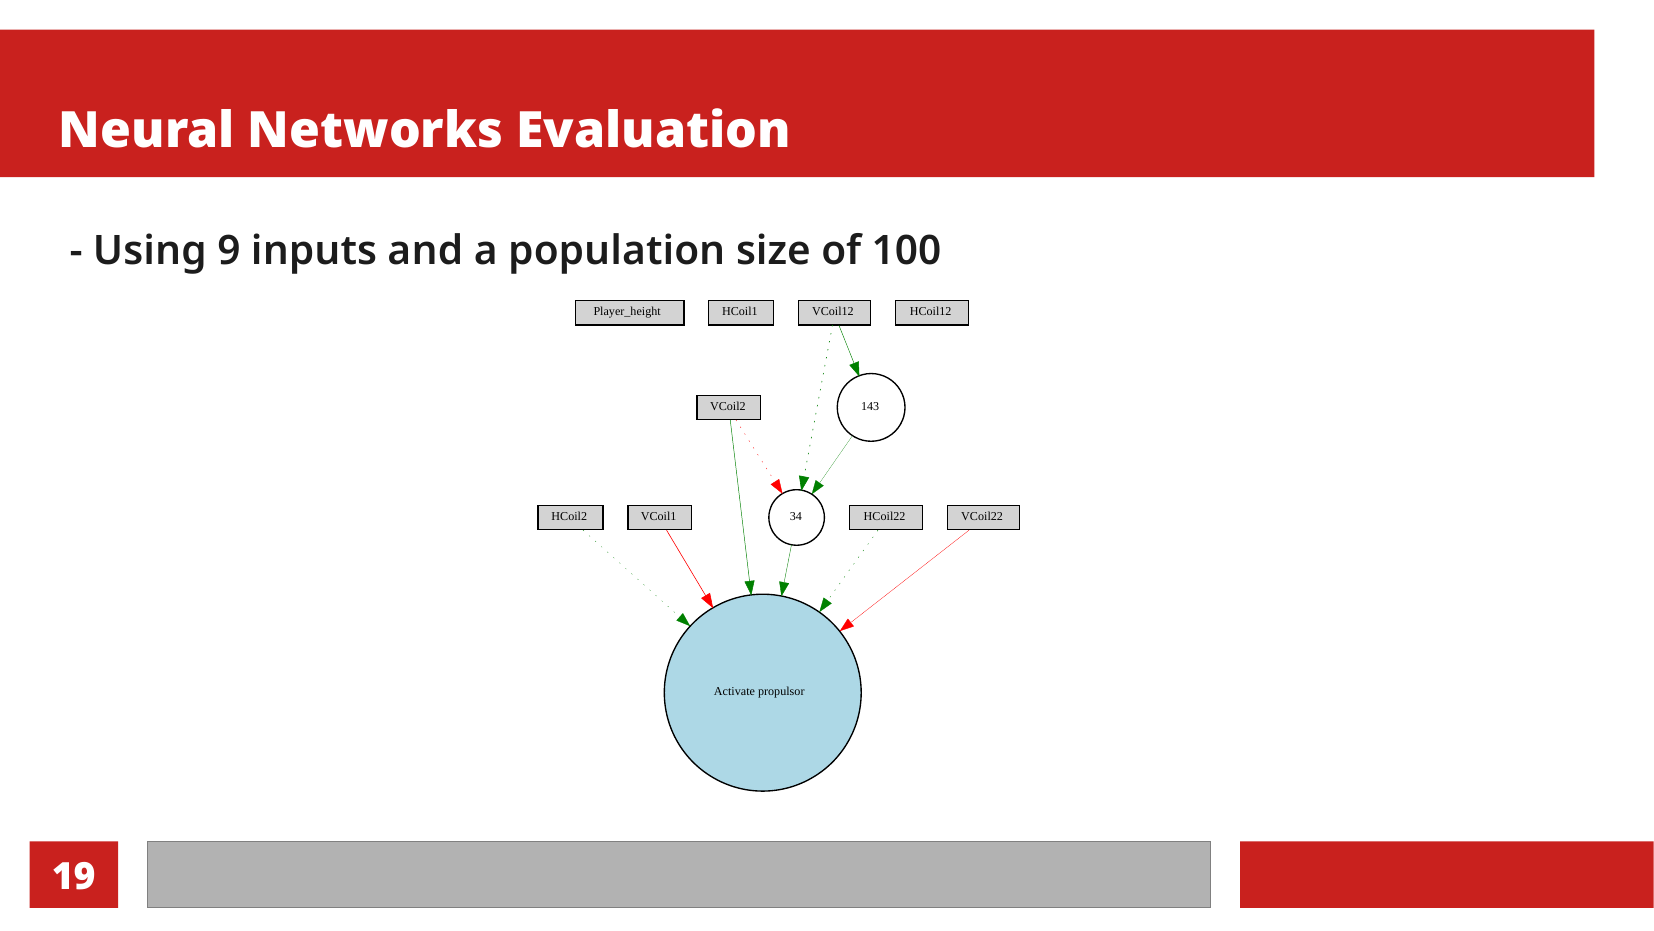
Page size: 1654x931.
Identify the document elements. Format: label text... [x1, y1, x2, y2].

list - Using 9 inputs and a population size of 100 [59, 221, 945, 384]
picture [531, 294, 1026, 798]
title Neural Networks Evaluation [59, 44, 1595, 163]
